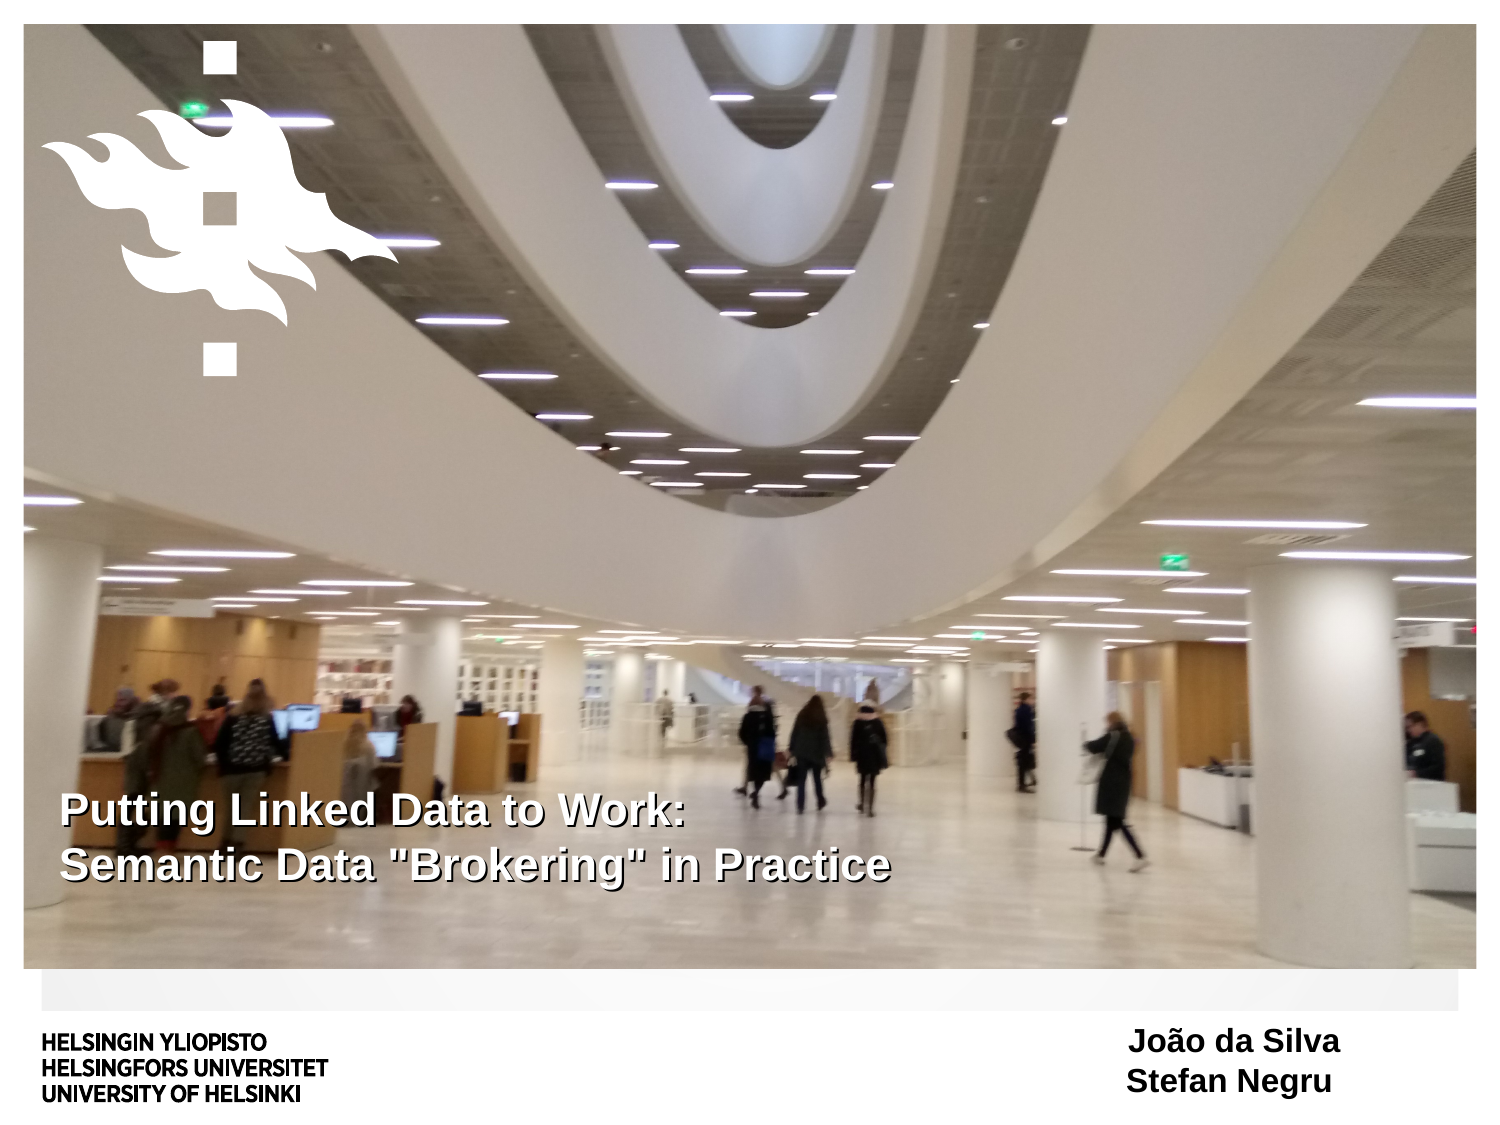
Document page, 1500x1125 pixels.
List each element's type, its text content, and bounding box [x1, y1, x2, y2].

footer João da Silva Stefan Negru [1003, 1011, 1465, 1107]
picture [23, 24, 1477, 1011]
text_box [203, 41, 237, 75]
subtitle Putting Linked Data to Work: Semantic Data "Brokering" in Practice [59, 779, 1334, 956]
text_box [41, 99, 399, 327]
text_box [203, 342, 237, 377]
